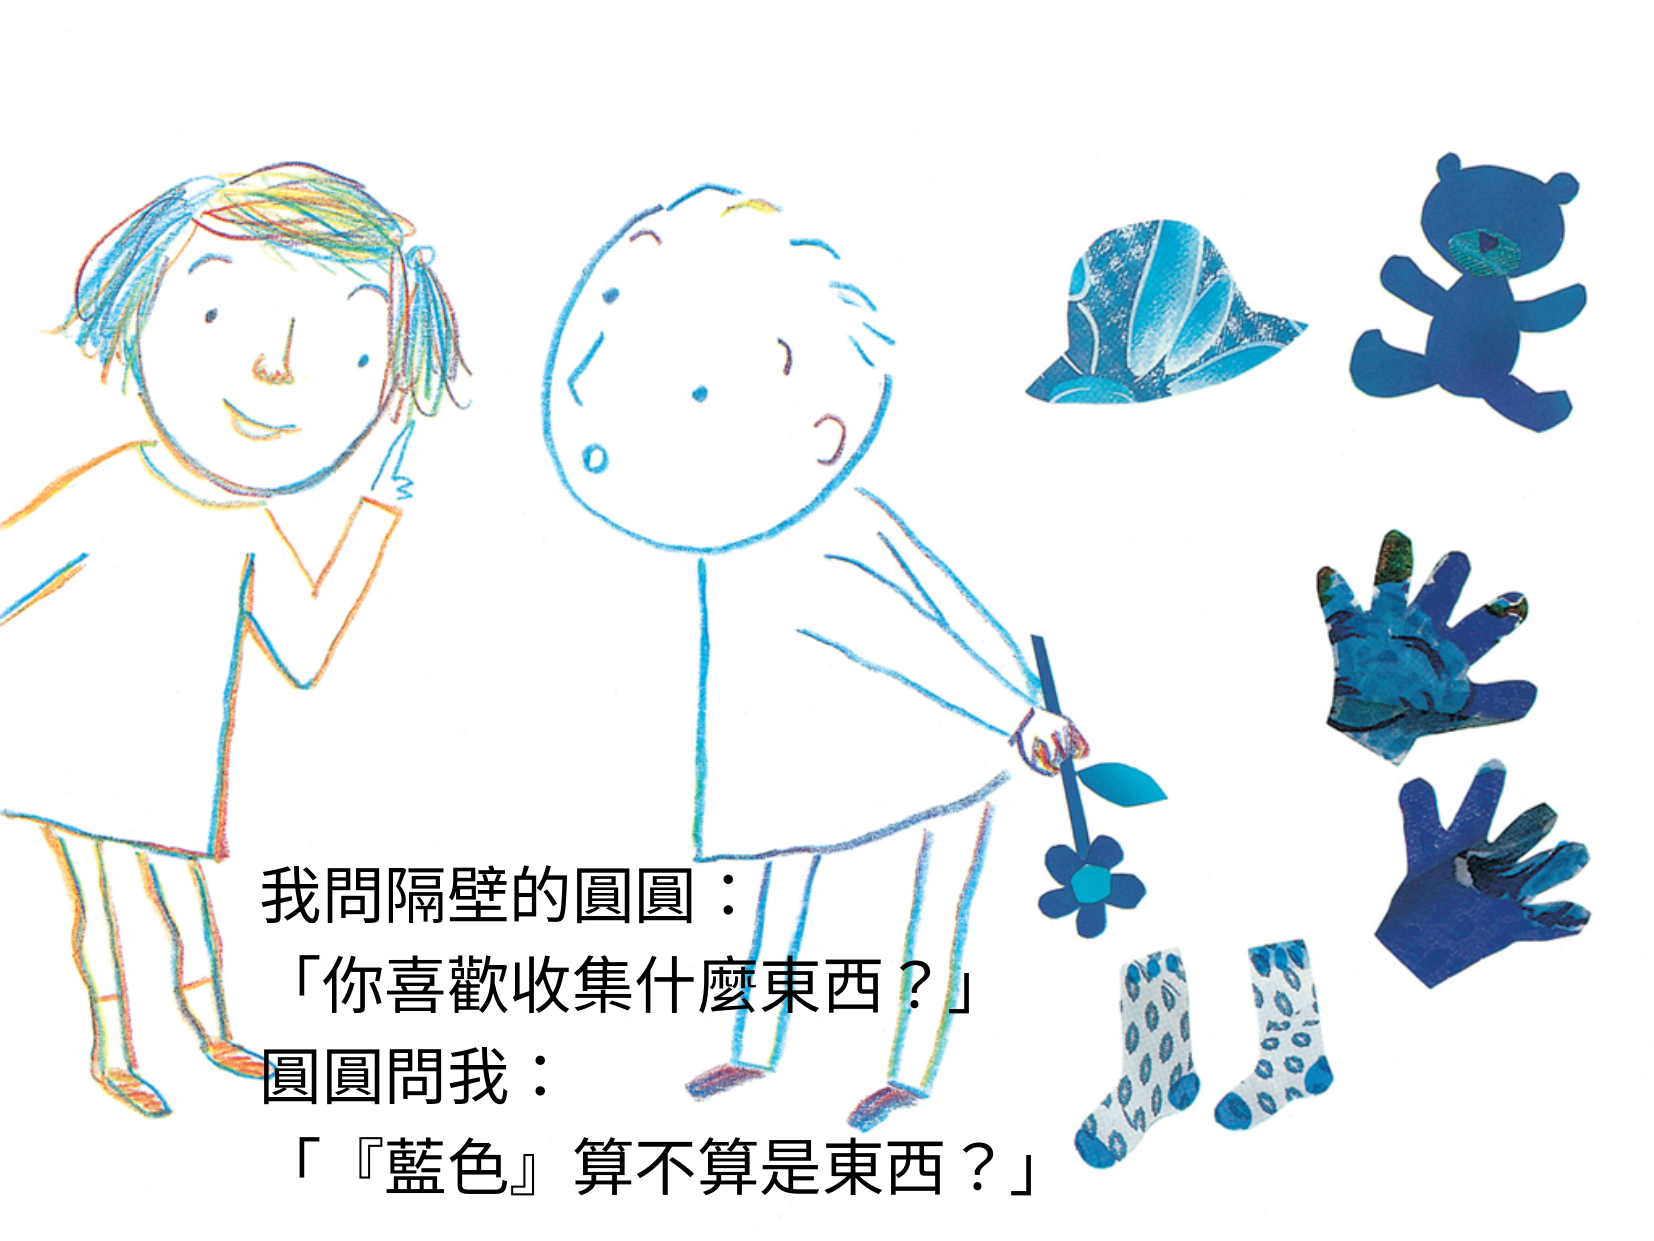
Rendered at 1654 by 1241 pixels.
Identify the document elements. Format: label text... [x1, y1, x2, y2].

picture [0, 0, 1654, 1241]
title 我問隔壁的圓圓： 「你喜歡收集什麼東西？」 圓圓問我： 「『藍色』算不算是東西？」 [259, 850, 1075, 1204]
